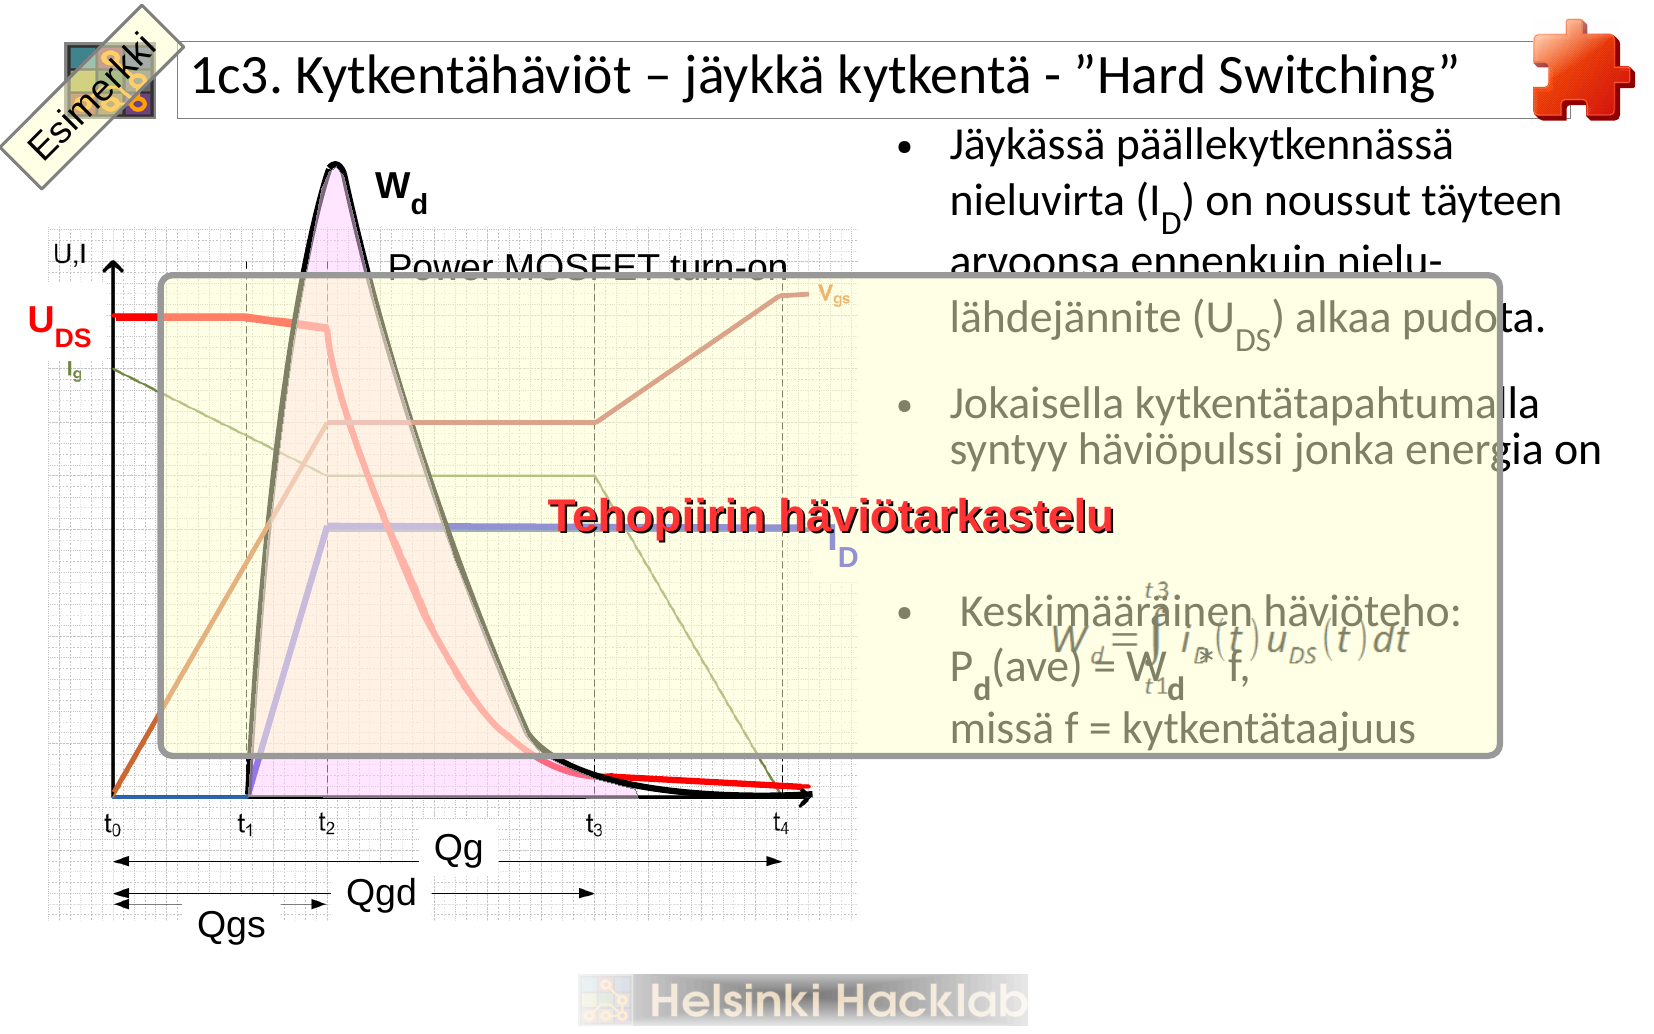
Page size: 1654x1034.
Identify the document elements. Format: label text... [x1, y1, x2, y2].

text_box Wd [360, 145, 444, 230]
text_box Esimerkki [0, 5, 184, 189]
text_box [306, 166, 368, 272]
picture [64, 42, 104, 82]
text_box Power MOSFET turn-on [372, 239, 804, 272]
text_box UDS [12, 283, 107, 362]
picture [113, 76, 156, 119]
title 1c3. Kytkentähäviöt – jäykkä kytkentä - ”Hard Switching” [177, 41, 1523, 119]
list Jäykässä päällekytkennässä nieluvirta (ID) on noussut täyteen arvoonsa ennenkuin nielu-lähdejännite (UDS) alkaa pudota. Jokaisella kytkentätapahtumalla syntyy häviöpulssi jonka energia on Keskimääräinen häviöteho: Pd(ave) = Wd * f, missä f = kytkentätaajuus [878, 125, 1640, 1019]
picture [361, 227, 858, 272]
picture [1523, 11, 1642, 130]
text_box Qg [418, 819, 499, 877]
text_box Qgs [182, 896, 281, 954]
text_box [248, 760, 639, 799]
text_box Qgd [331, 864, 432, 921]
text_box Tehopiirin häviötarkastelu [160, 275, 1501, 756]
picture [47, 227, 858, 921]
